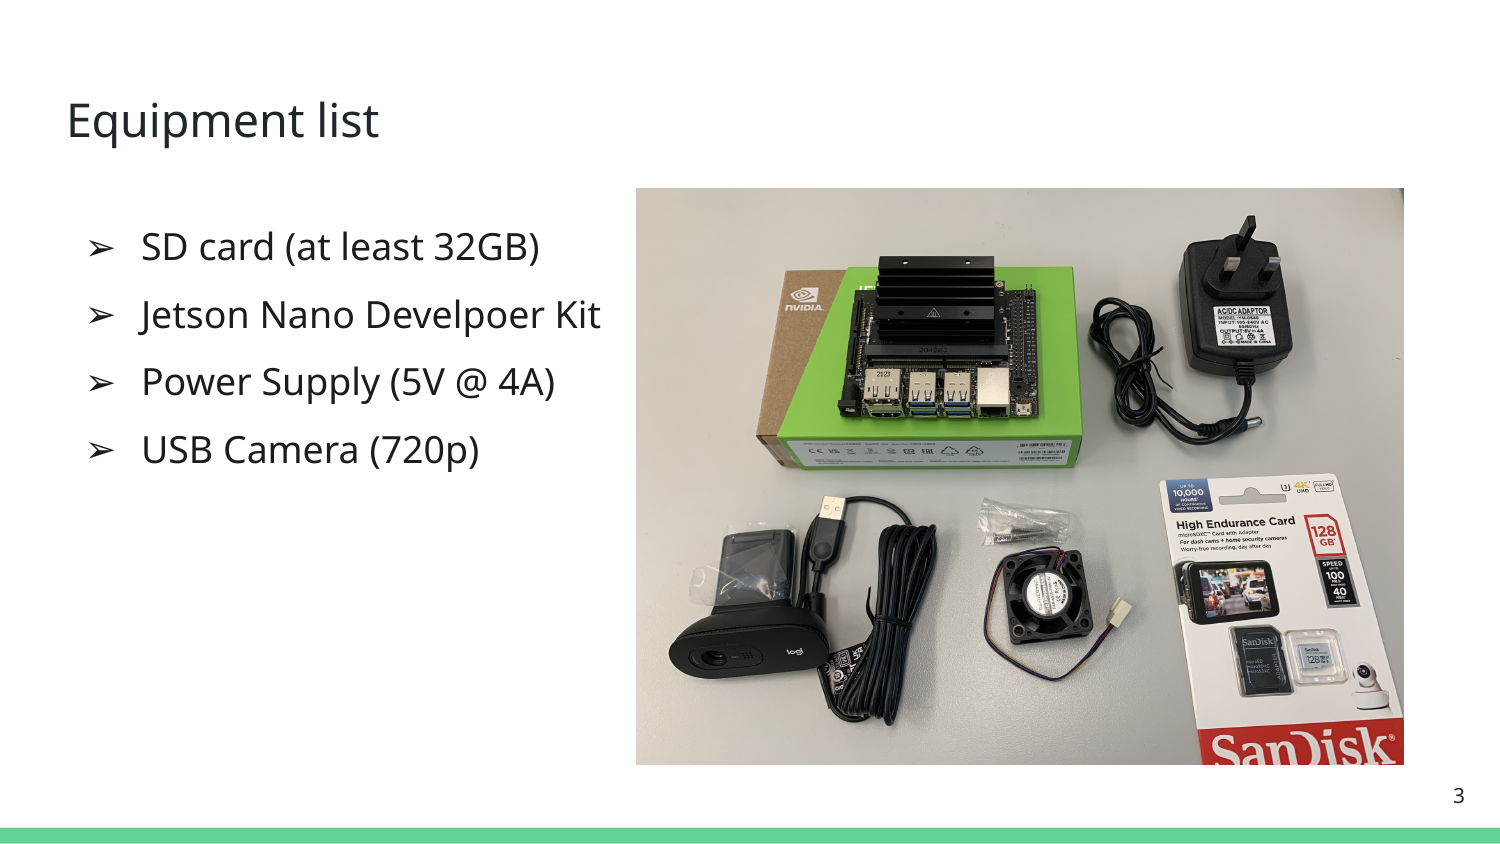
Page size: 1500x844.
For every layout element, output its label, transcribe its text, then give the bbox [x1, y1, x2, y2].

list SD card (at least 32GB) Jetson Nano Develpoer Kit Power Supply (5V @ 4A) USB Camera (720p) [51, 185, 1449, 747]
slide_number <number> [1389, 764, 1480, 830]
picture [636, 188, 1404, 765]
title Equipment list [51, 72, 1449, 167]
